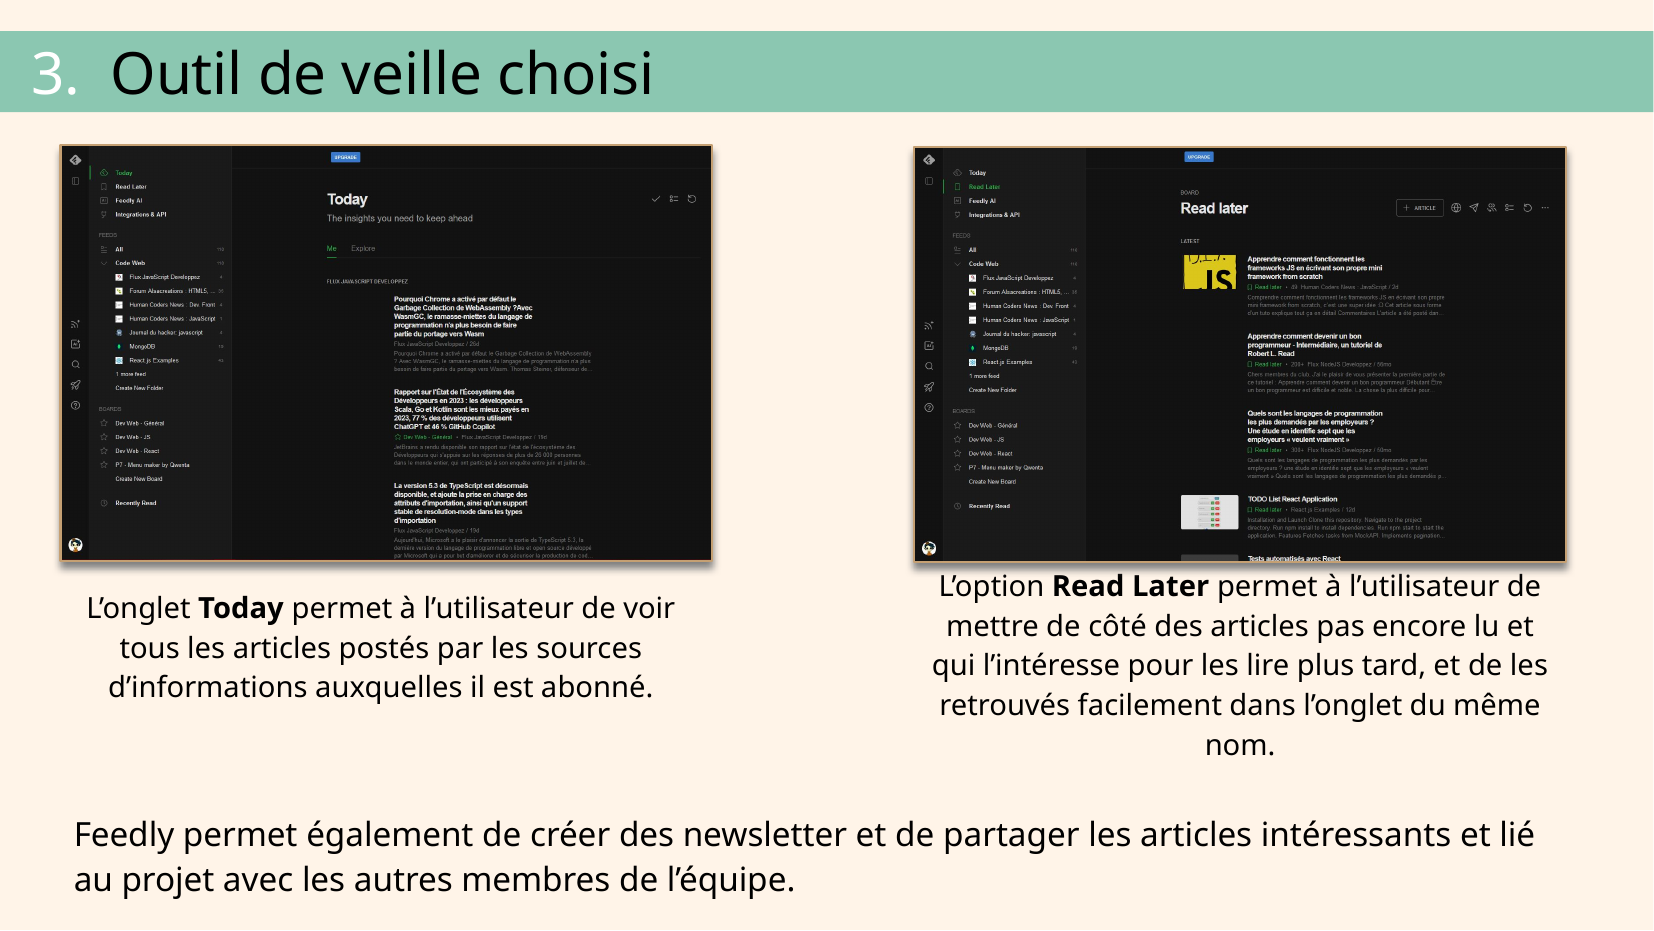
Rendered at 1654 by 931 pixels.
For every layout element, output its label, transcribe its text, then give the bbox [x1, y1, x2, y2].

text_box Feedly permet également de créer des newsletter et de partager les articles intéressants et lié au projet avec les autres membres de l’équipe. [59, 803, 1595, 896]
text_box L’option Read Later permet à l’utilisateur de mettre de côté des articles pas encore lu et qui l’intéresse pour les lire plus tard, et de les retrouvés facilement dans l’onglet du même nom. [915, 575, 1565, 768]
picture [915, 147, 1565, 562]
picture [61, 146, 712, 560]
text_box L’onglet Today permet à l’utilisateur de voir tous les articles postés par les sources d’informations auxquelles il est abonné. [53, 572, 709, 721]
title 3. Outil de veille choisi [0, 31, 1654, 113]
